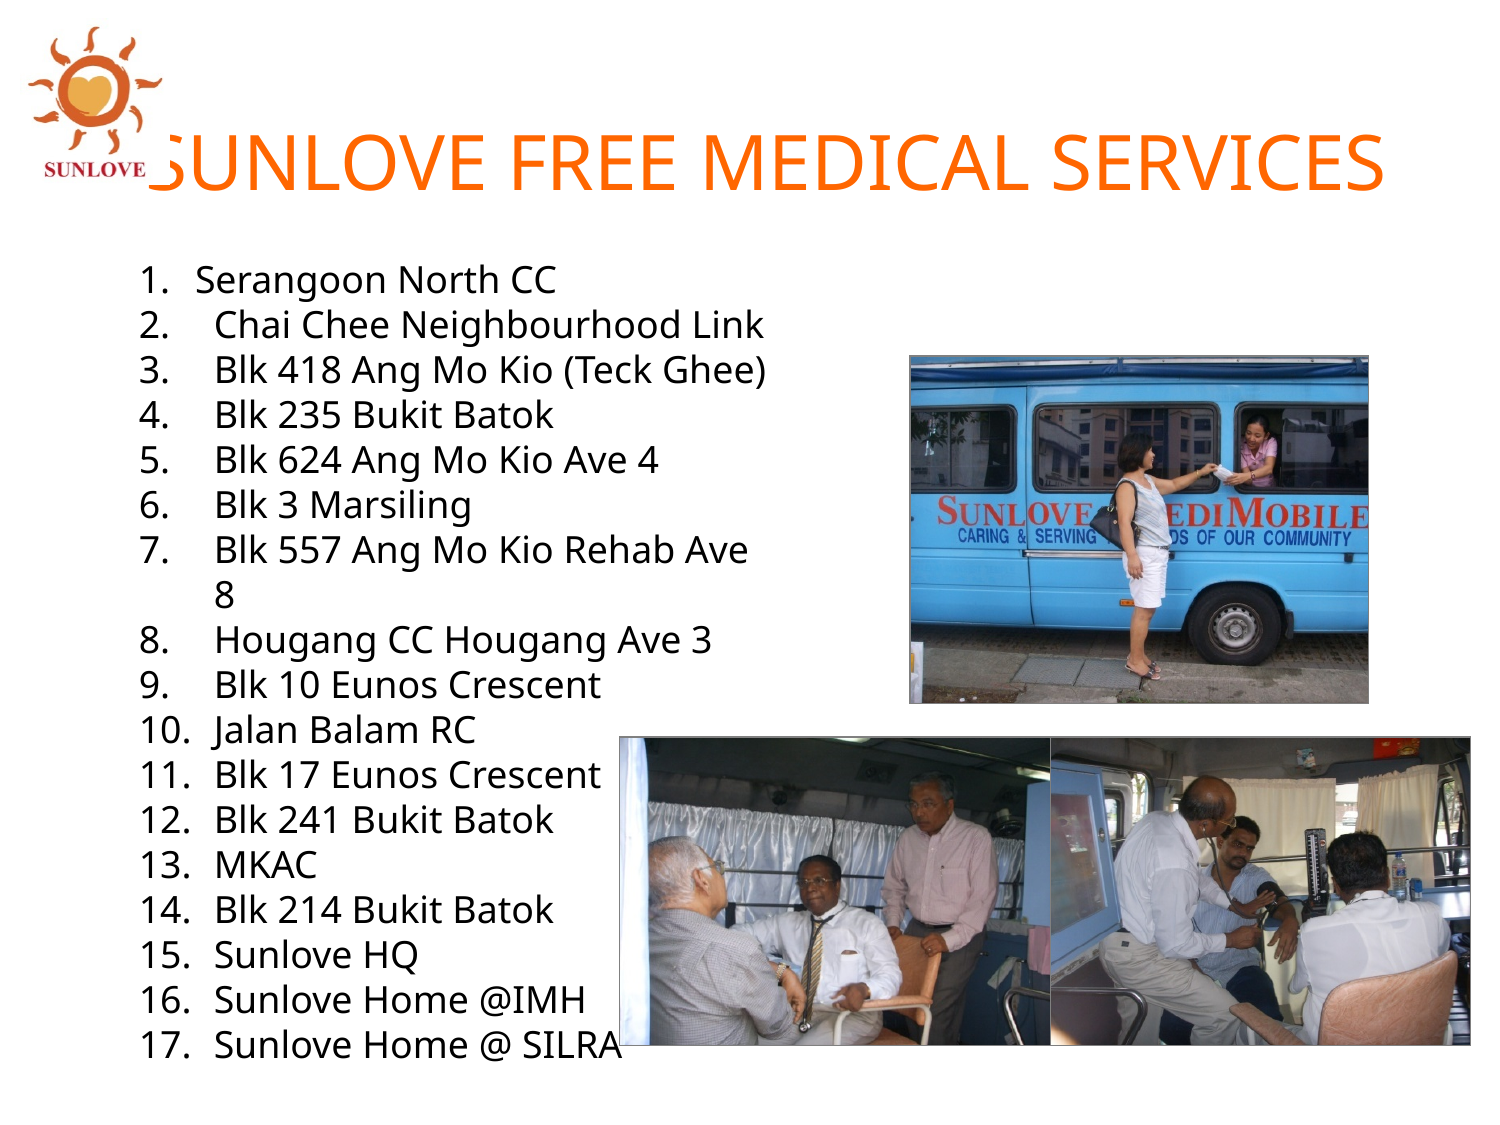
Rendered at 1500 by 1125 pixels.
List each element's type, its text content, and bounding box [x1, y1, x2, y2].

title SUNLOVE FREE MEDICAL SERVICES [95, 66, 1458, 254]
picture [620, 737, 1050, 1045]
picture [20, 18, 170, 185]
picture [910, 356, 1368, 703]
text_box Serangoon North CC Chai Chee Neighbourhood Link Blk 418 Ang Mo Kio (Teck Ghee) Blk 235 Bukit Batok Blk 624 Ang Mo Kio Ave 4 Blk 3 Marsiling Blk 557 Ang Mo Kio Rehab Ave 8 Hougang CC Hougang Ave 3 Blk 10 Eunos Crescent Jalan Balam RC Blk 17 Eunos Crescent Blk 241 Bukit Batok MKAC Blk 214 Bukit Batok Sunlove HQ Sunlove Home @IMH Sunlove Home @ SILRA [123, 248, 786, 1074]
picture [1051, 737, 1470, 1045]
